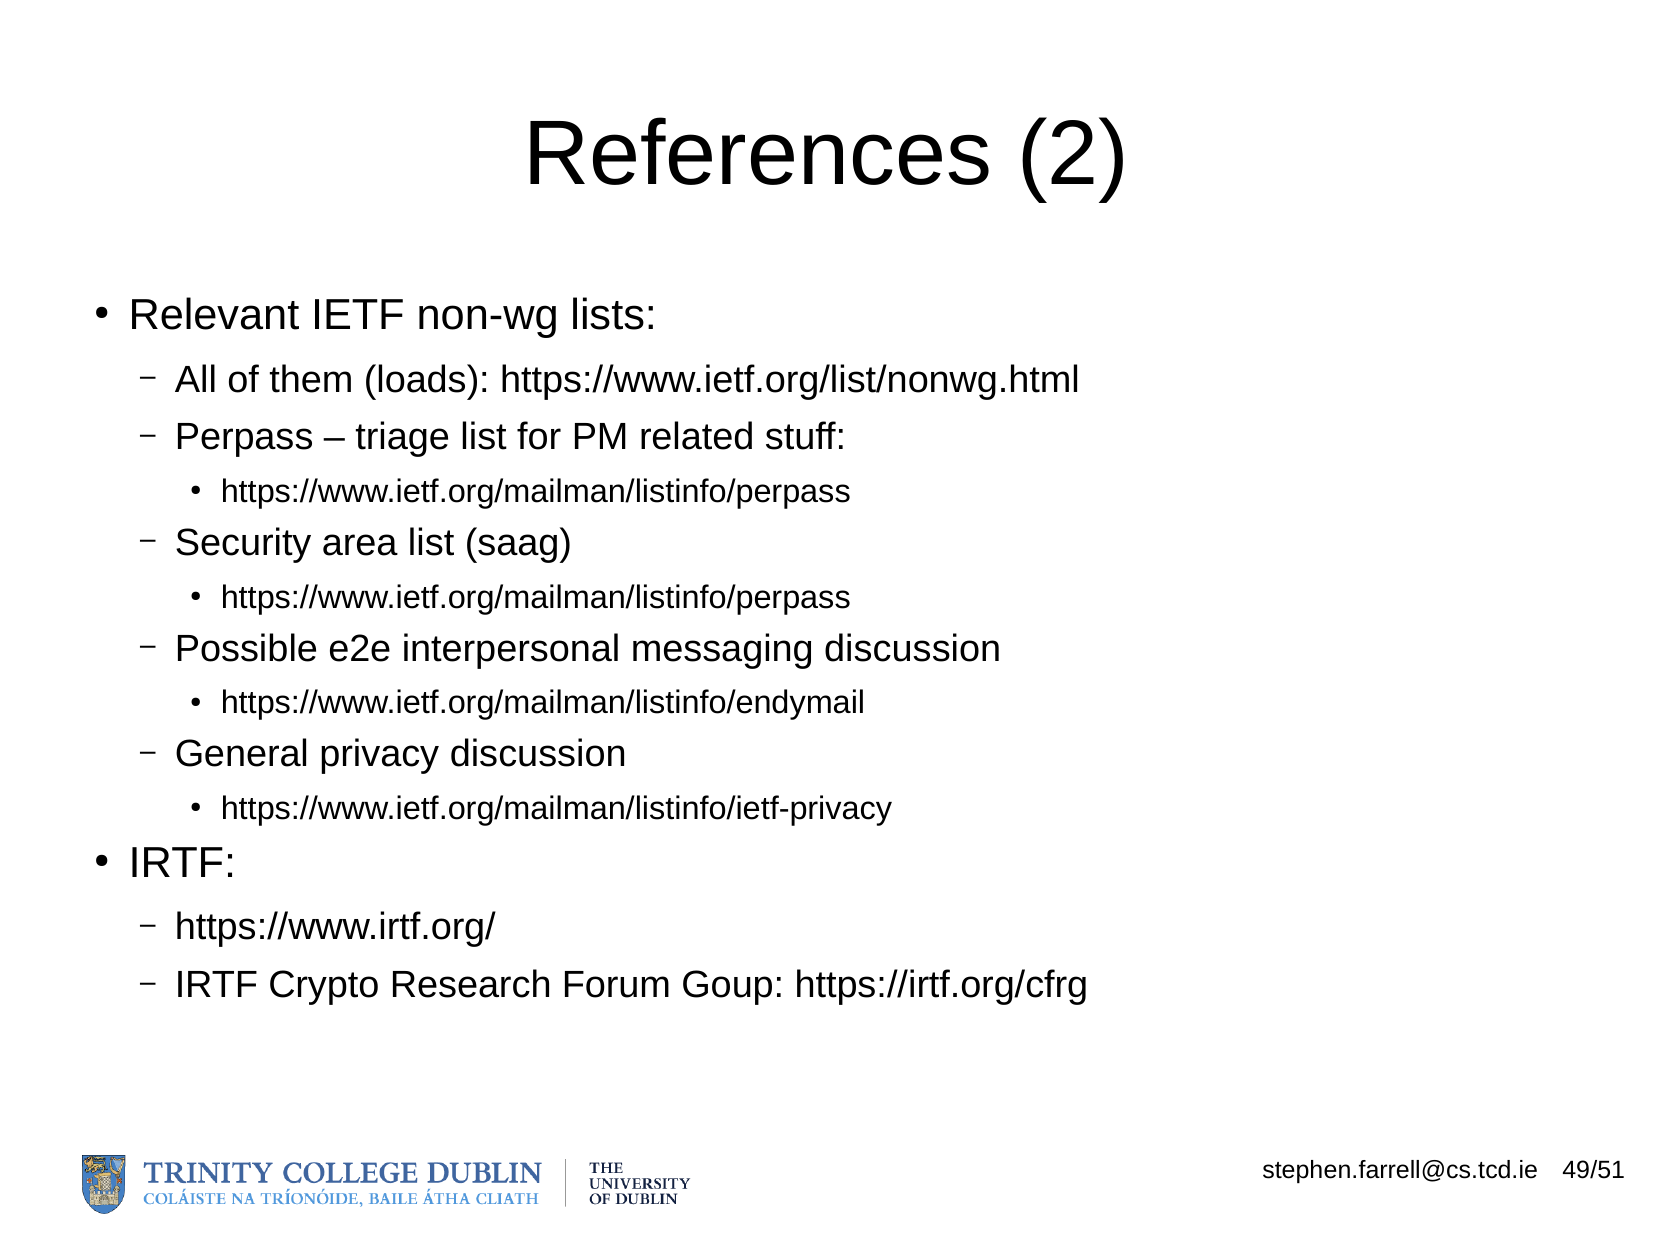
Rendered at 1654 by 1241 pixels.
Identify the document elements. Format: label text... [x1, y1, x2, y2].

picture [82, 1155, 694, 1214]
title References (2) [82, 49, 1571, 257]
list Relevant IETF non-wg lists: All of them (loads): https://www.ietf.org/list/nonwg.html Perpass – triage list for PM related stuff: https://www.ietf.org/mailman/listinfo/perpass Security area list (saag) https://www.ietf.org/mailman/listinfo/perpass Possible e2e interpersonal messaging discussion https://www.ietf.org/mailman/listinfo/endymail General privacy discussion https://www.ietf.org/mailman/listinfo/ietf-privacy IRTF: https://www.irtf.org/ IRTF Crypto Research Forum Goup: https://irtf.org/cfrg [82, 290, 1571, 1010]
